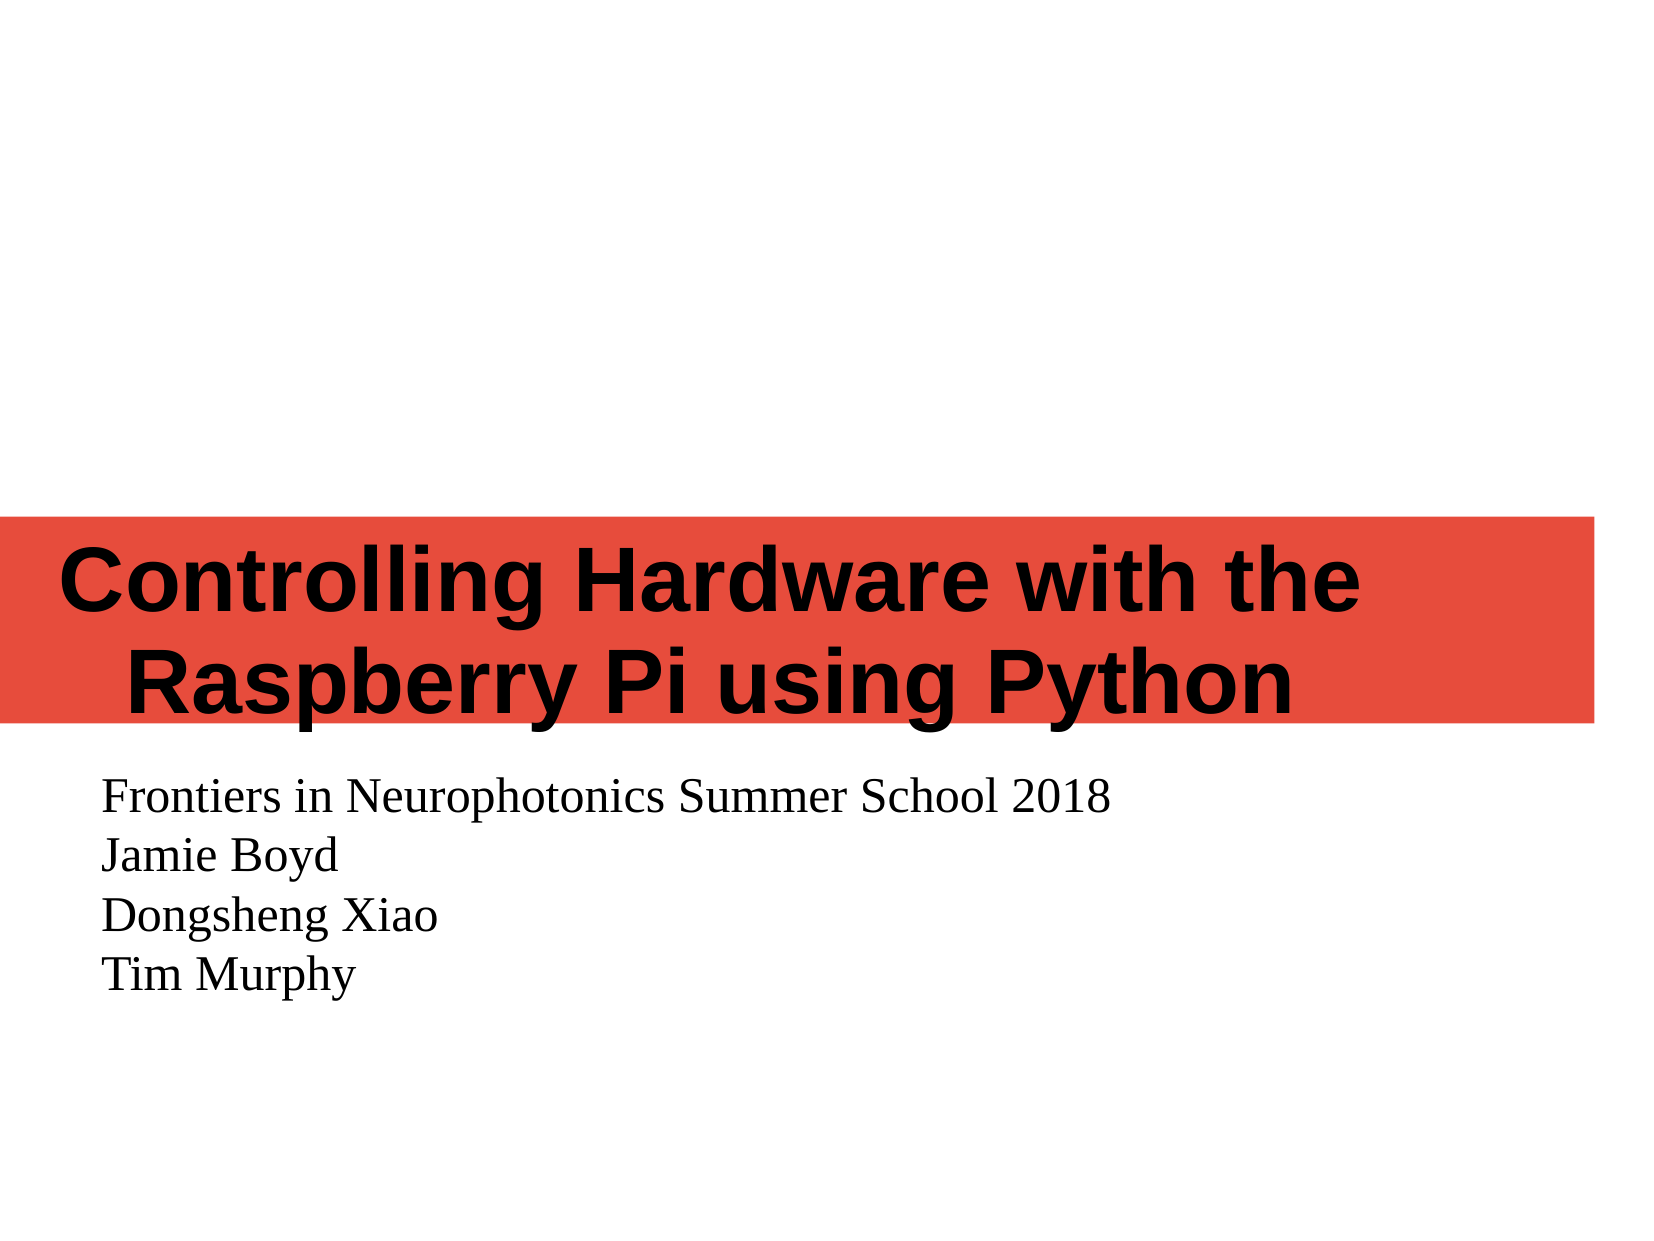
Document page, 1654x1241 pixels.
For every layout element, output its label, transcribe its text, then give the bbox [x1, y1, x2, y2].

title Controlling Hardware with the Raspberry Pi using Python [59, 528, 1595, 677]
subtitle Frontiers in Neurophotonics Summer School 2018 Jamie Boyd Dongsheng Xiao Tim Murphy [88, 767, 1595, 1182]
